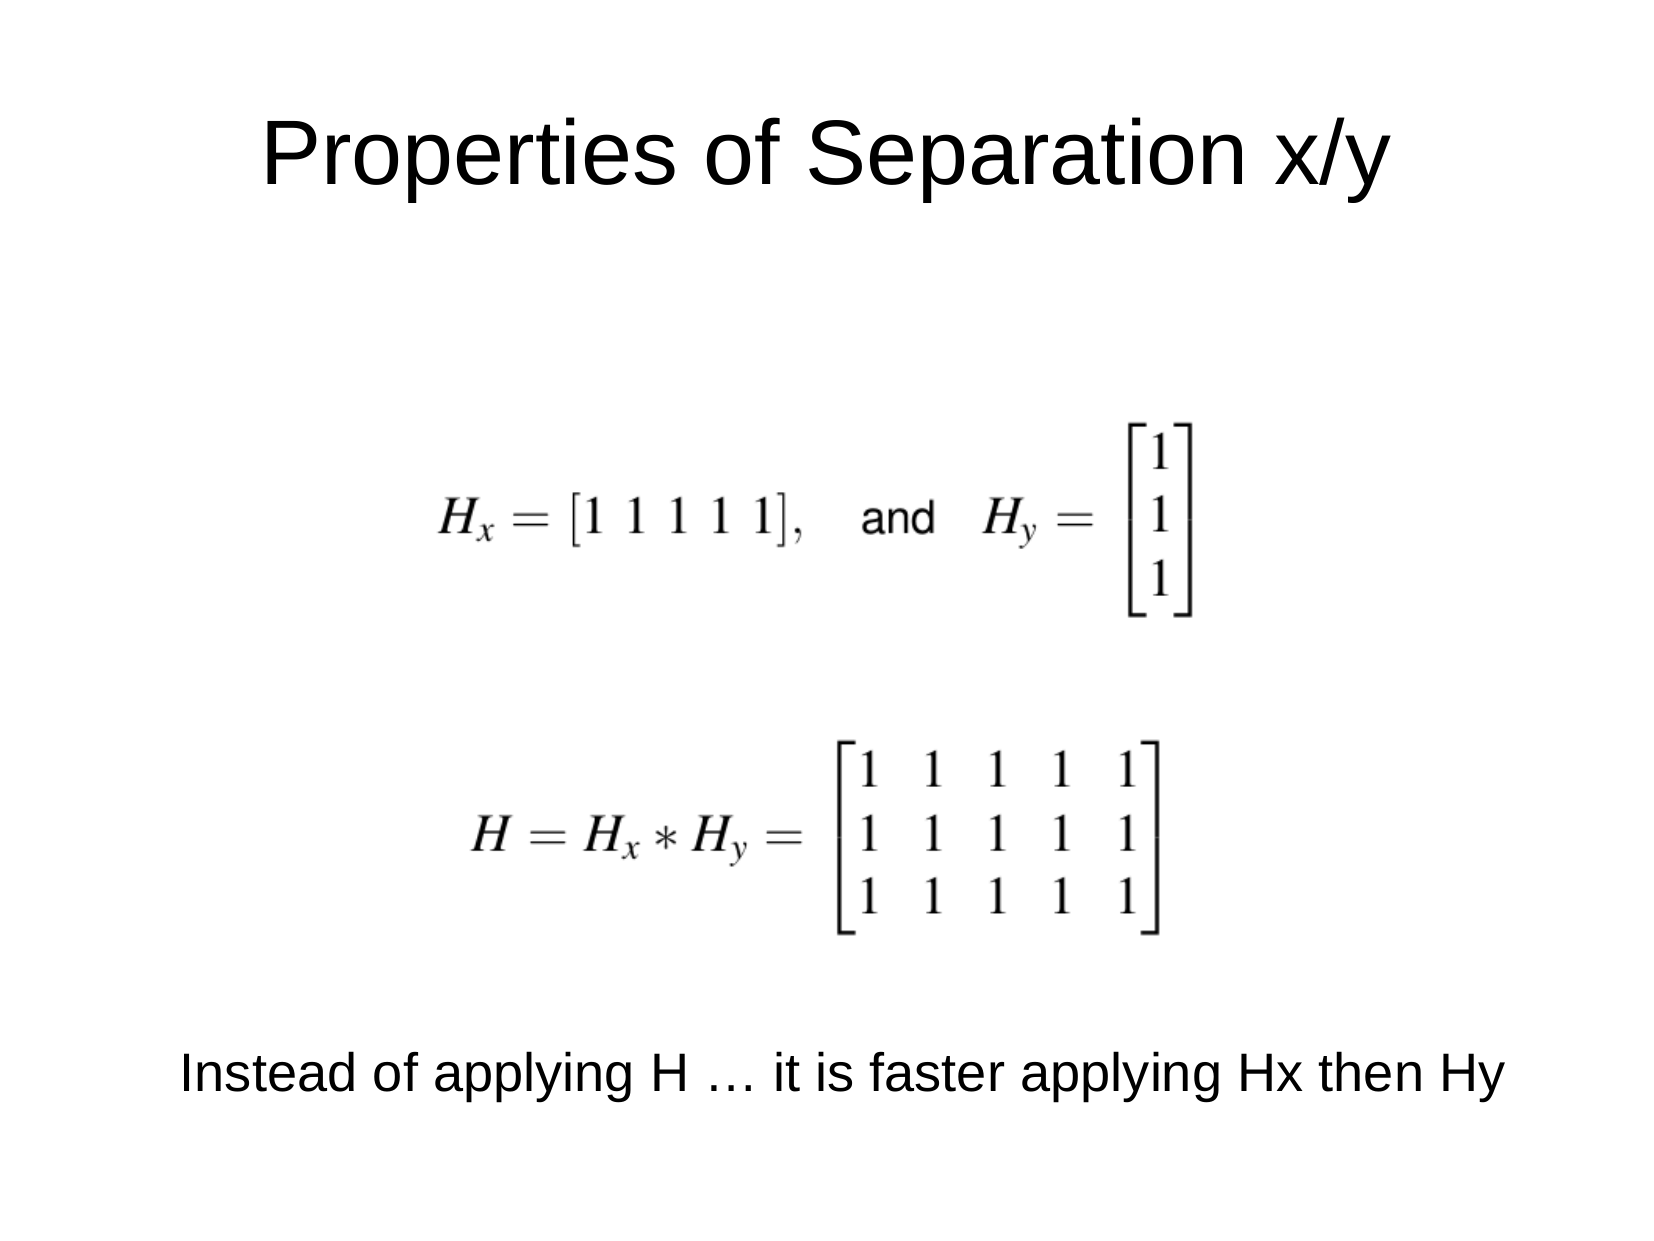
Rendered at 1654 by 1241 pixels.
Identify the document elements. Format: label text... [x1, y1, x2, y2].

text_box Instead of applying H … it is faster applying Hx then Hy [165, 1035, 1522, 1111]
picture [390, 405, 1205, 946]
title Properties of Separation x/y [82, 49, 1571, 257]
